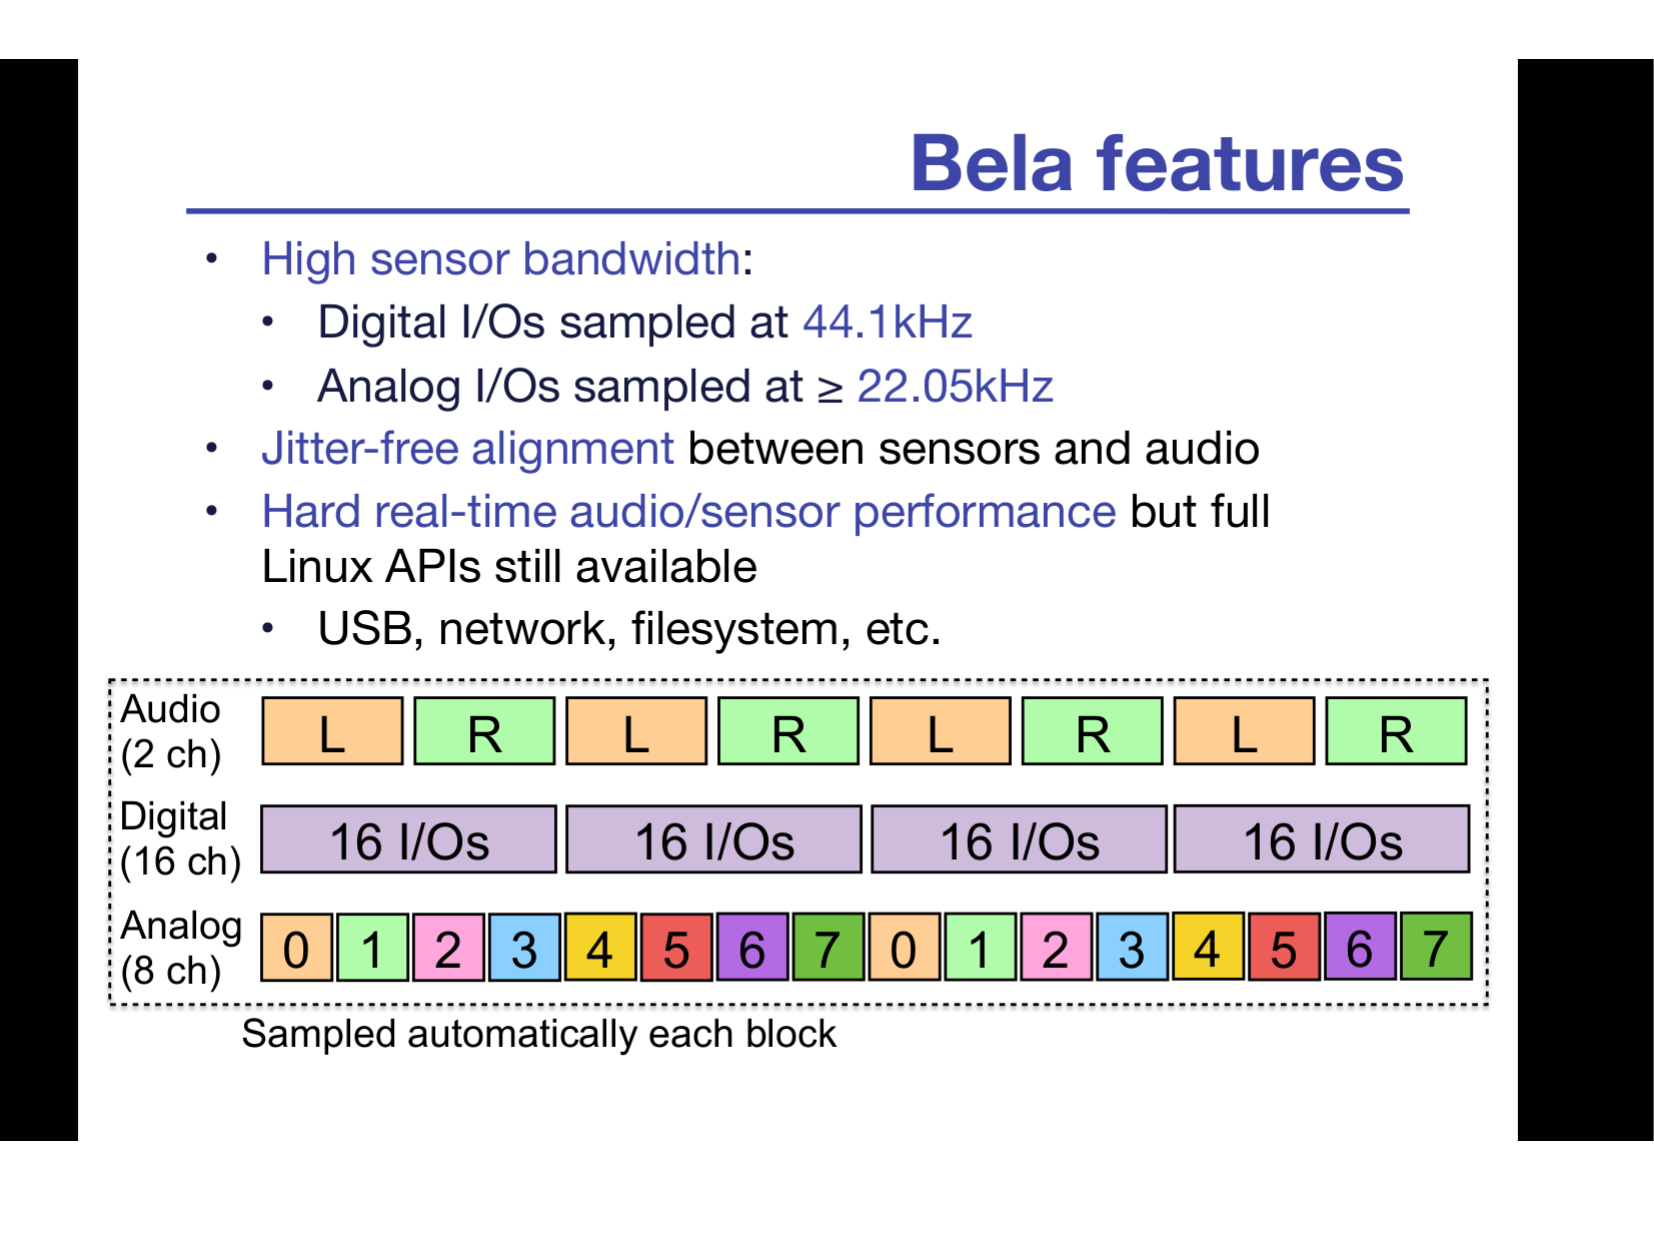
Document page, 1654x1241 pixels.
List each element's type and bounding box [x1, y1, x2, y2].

picture [0, 59, 1654, 1141]
